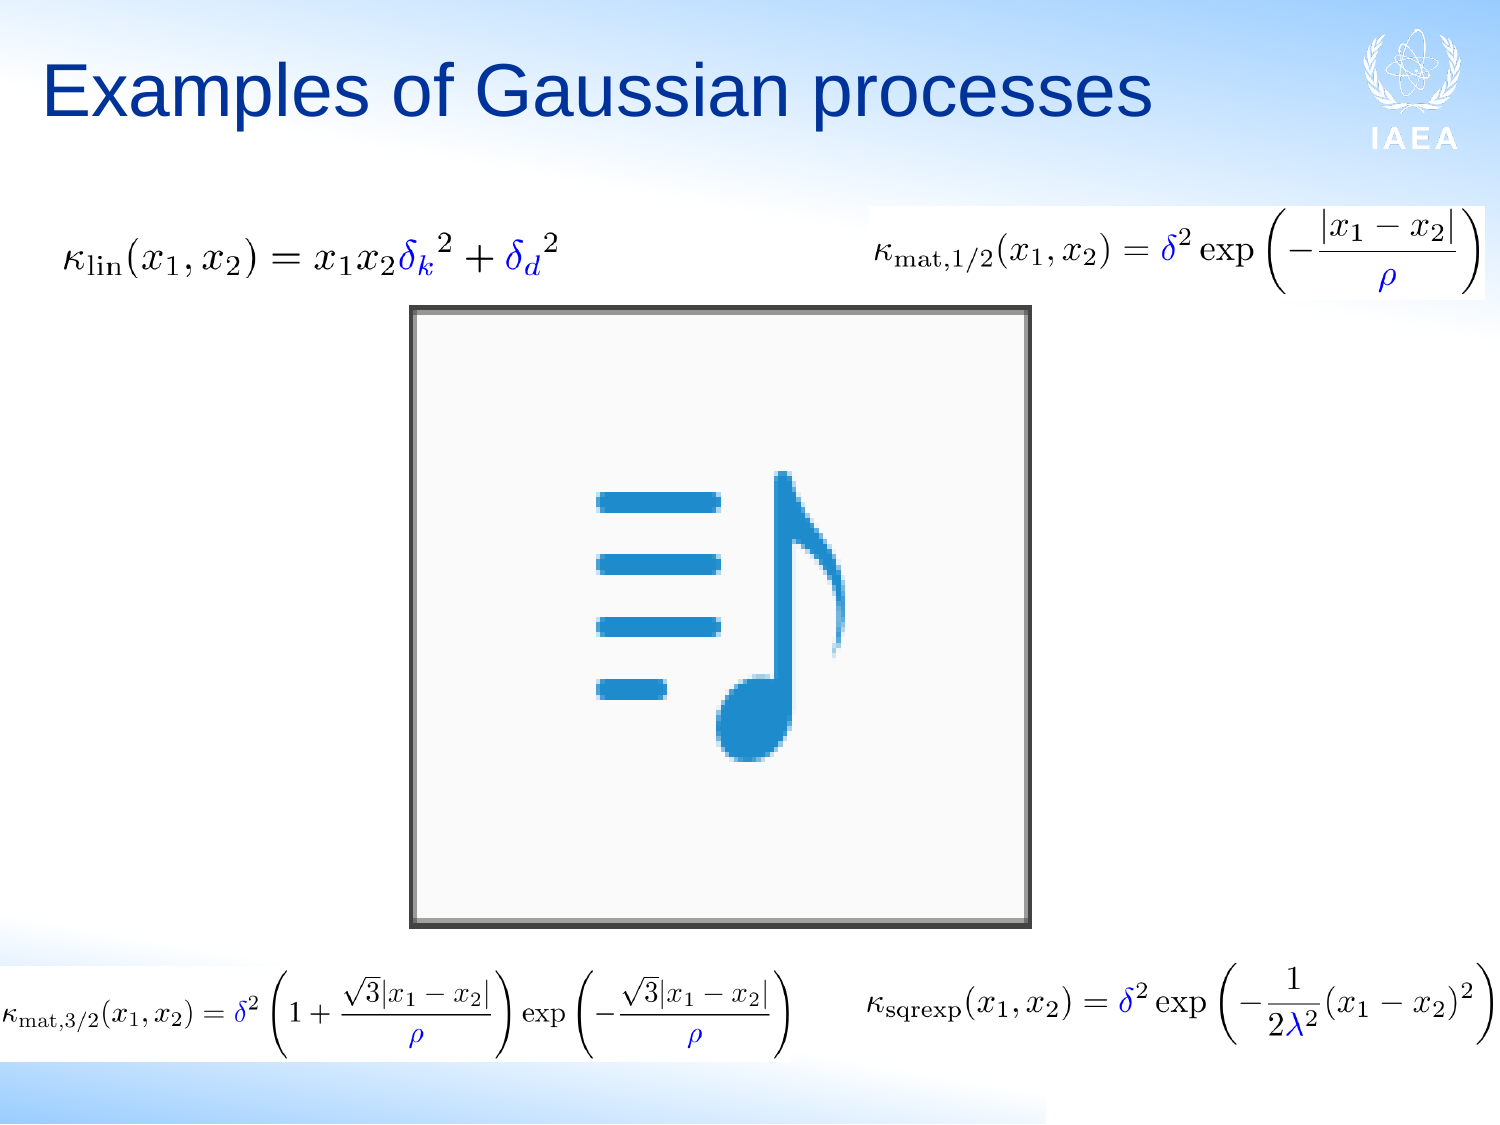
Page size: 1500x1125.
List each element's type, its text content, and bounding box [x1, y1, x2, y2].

title Examples of Gaussian processes [41, 5, 1217, 174]
picture [1363, 29, 1461, 149]
picture [869, 206, 1485, 301]
picture [862, 958, 1496, 1050]
text_box [408, 304, 1034, 930]
picture [0, 966, 791, 1062]
picture [60, 228, 560, 278]
